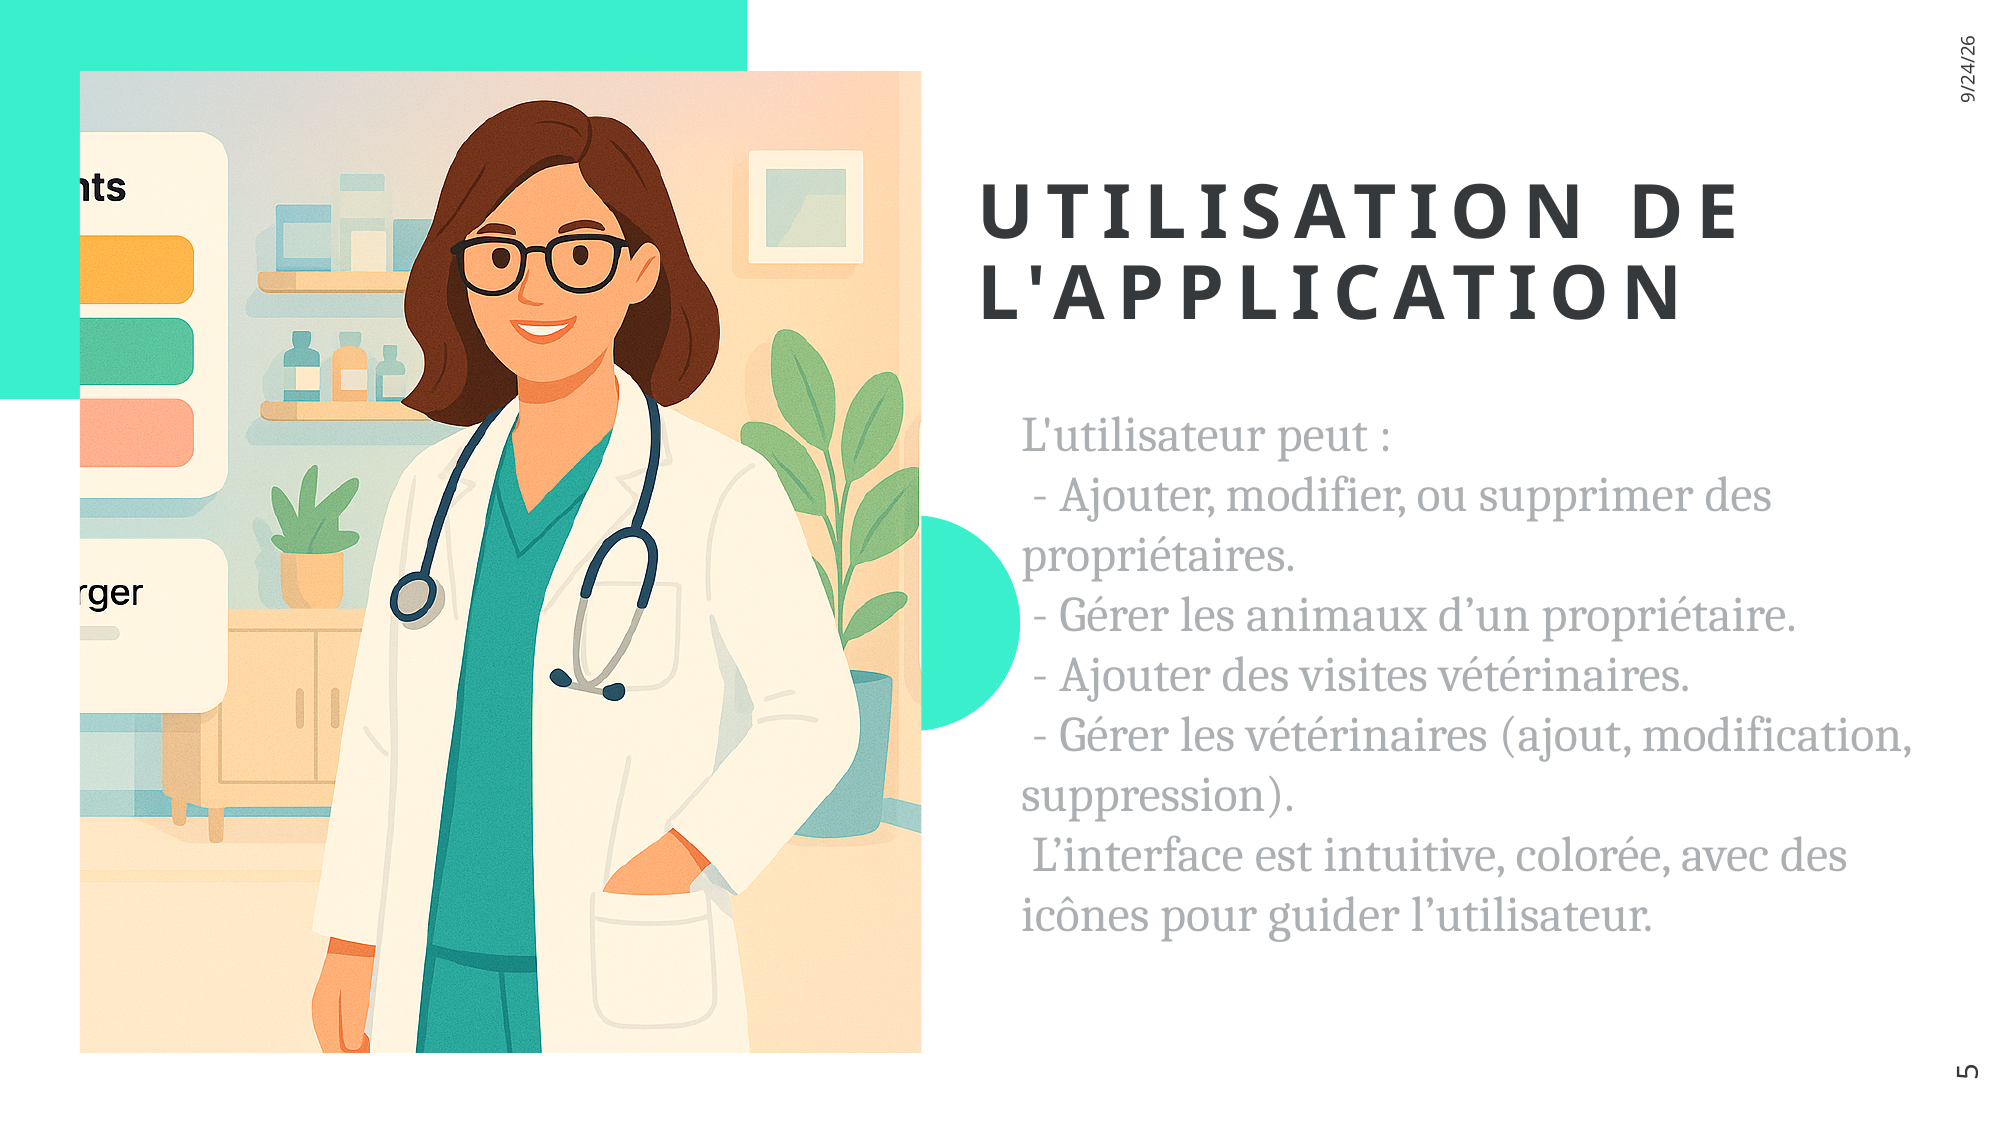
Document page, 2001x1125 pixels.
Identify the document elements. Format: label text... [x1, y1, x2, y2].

picture [79, 71, 922, 1053]
slide_number 8 [1937, 1019, 2000, 1125]
list L'utilisateur peut : - Ajouter, modifier, ou supprimer des propriétaires. - Gérer les animaux d’un propriétaire. - Ajouter des visites vétérinaires. - Gérer les vétérinaires (ajout, modification, suppression). L’interface est intuitive, colorée, avec des icônes pour guider l’utilisateur. [1006, 386, 1927, 1020]
slide_number 2/27/2025 [1937, 0, 2000, 139]
title Utilisation de l'application [962, 104, 1844, 336]
